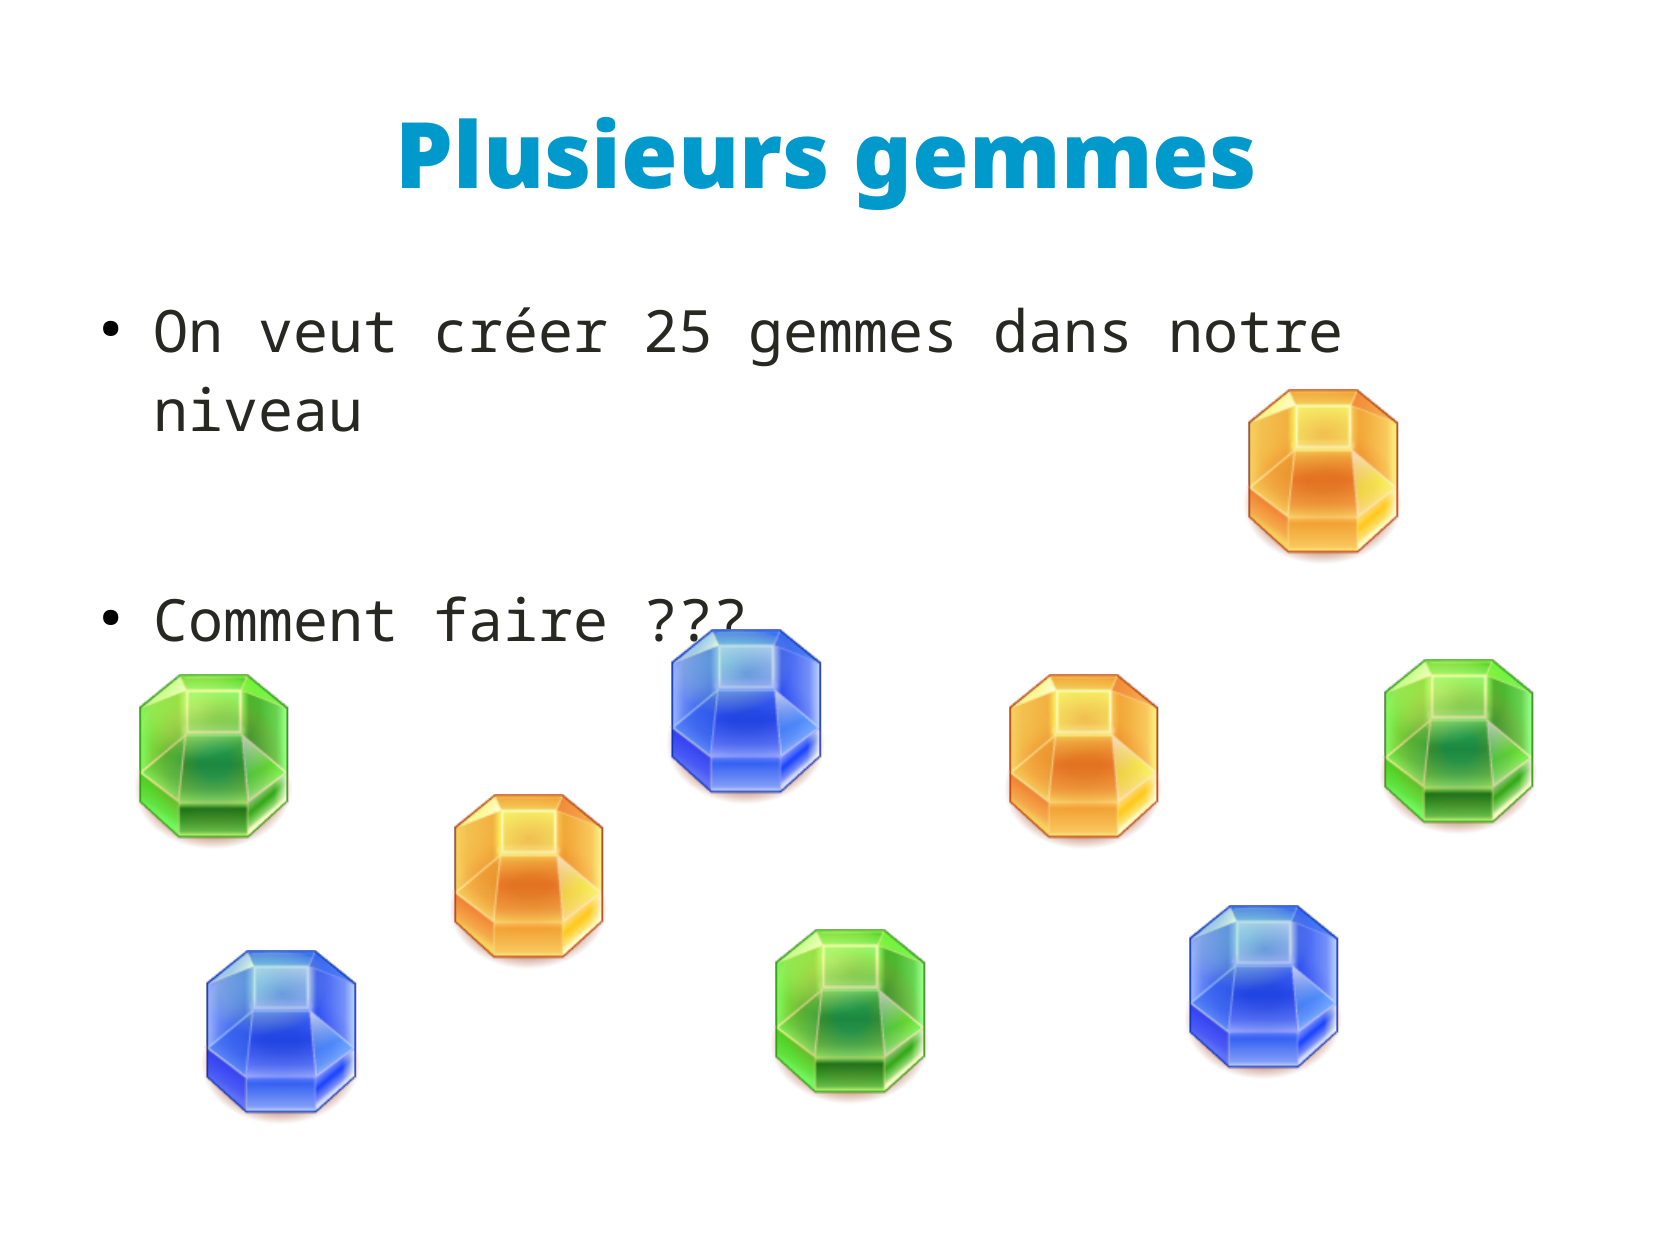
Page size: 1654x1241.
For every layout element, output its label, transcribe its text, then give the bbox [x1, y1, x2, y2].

picture [1185, 905, 1343, 1081]
picture [450, 794, 608, 970]
picture [667, 629, 826, 805]
picture [1244, 389, 1403, 565]
title Plusieurs gemmes [82, 49, 1571, 257]
picture [202, 950, 361, 1126]
picture [1380, 659, 1538, 835]
picture [771, 929, 930, 1105]
picture [135, 674, 293, 850]
picture [1005, 674, 1163, 850]
list On veut créer 25 gemmes dans notre niveau Comment faire ??? [82, 290, 1571, 1010]
